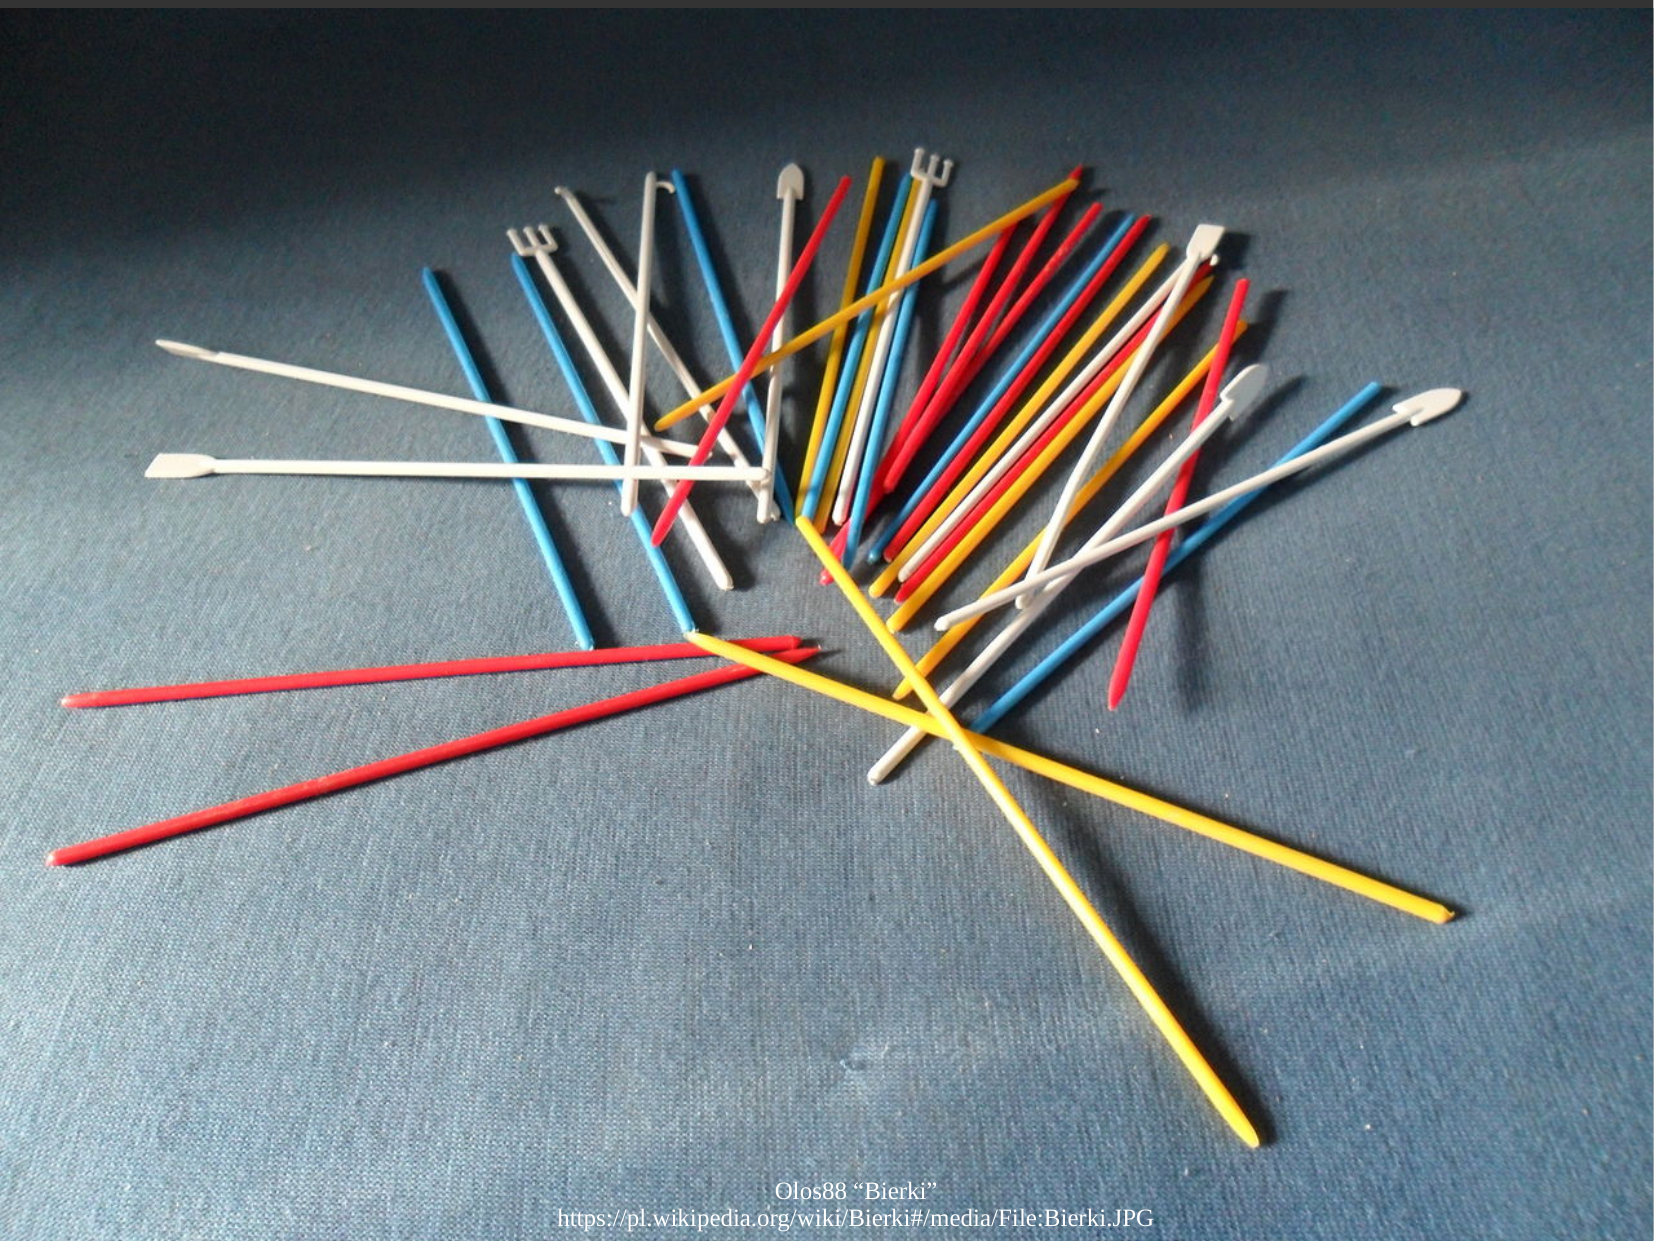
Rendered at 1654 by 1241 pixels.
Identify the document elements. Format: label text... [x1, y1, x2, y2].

text_box Olos88 “Bierki” https://pl.wikipedia.org/wiki/Bierki#/media/File:Bierki.JPG [59, 1169, 1654, 1241]
picture [0, 8, 1654, 1241]
